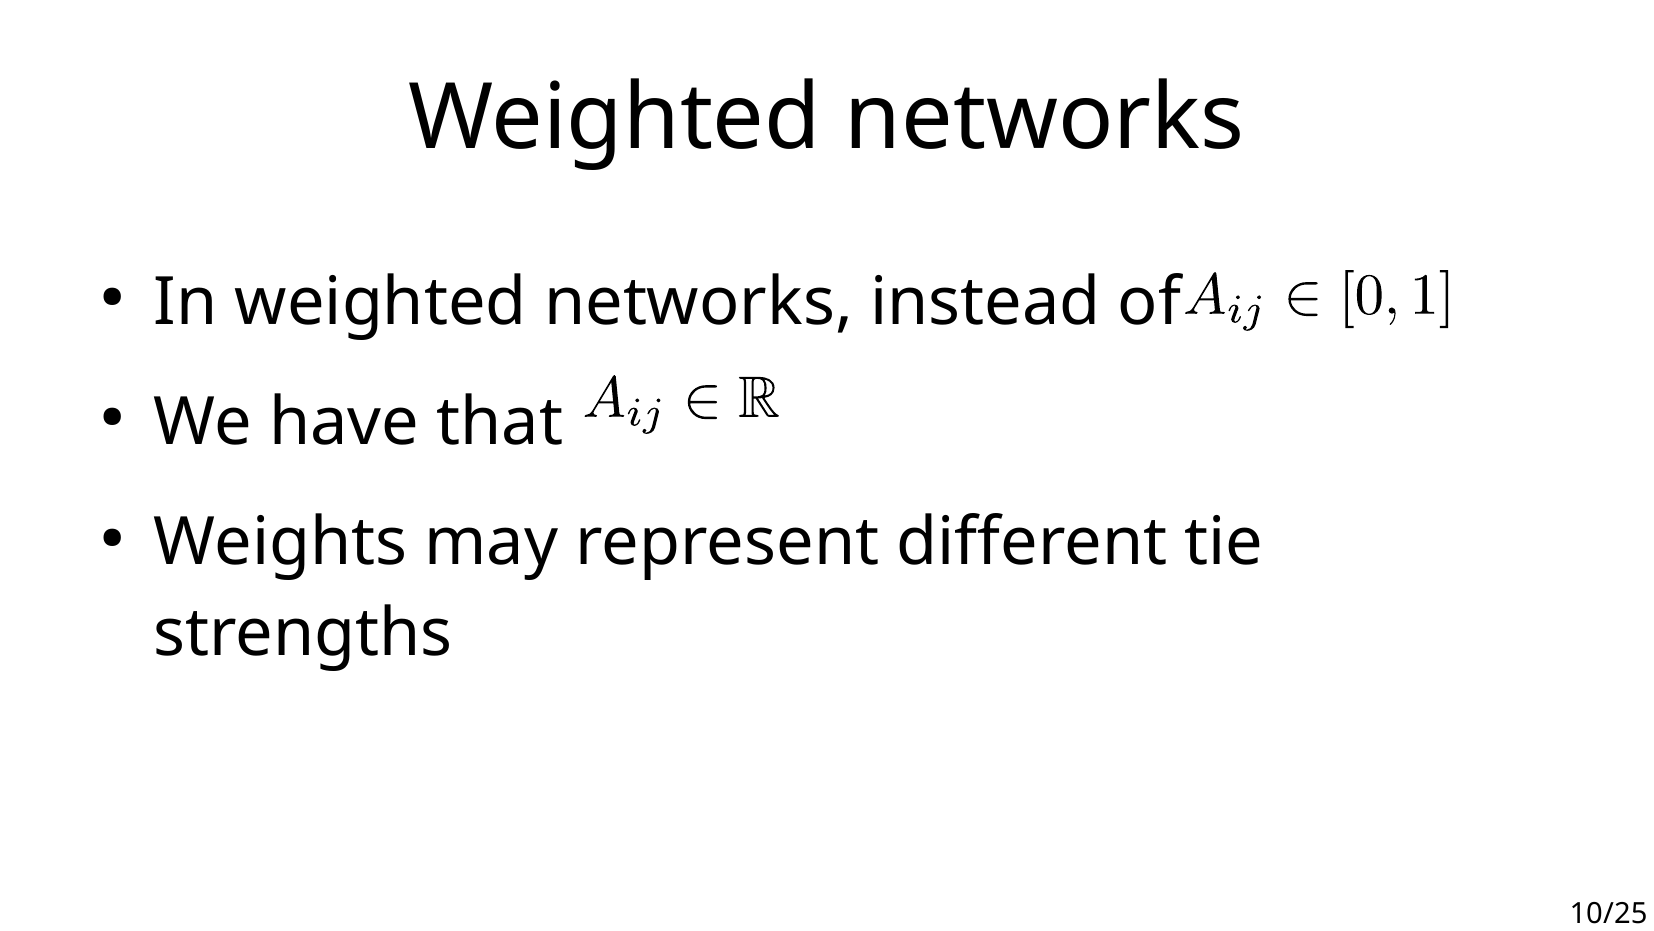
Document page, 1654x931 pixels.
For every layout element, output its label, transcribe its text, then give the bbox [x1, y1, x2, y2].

title Weighted networks [82, 1, 1571, 226]
text_box [582, 375, 781, 434]
list In weighted networks, instead of We have that Weights may represent different tie strengths [82, 253, 1571, 793]
text_box [1182, 270, 1456, 331]
